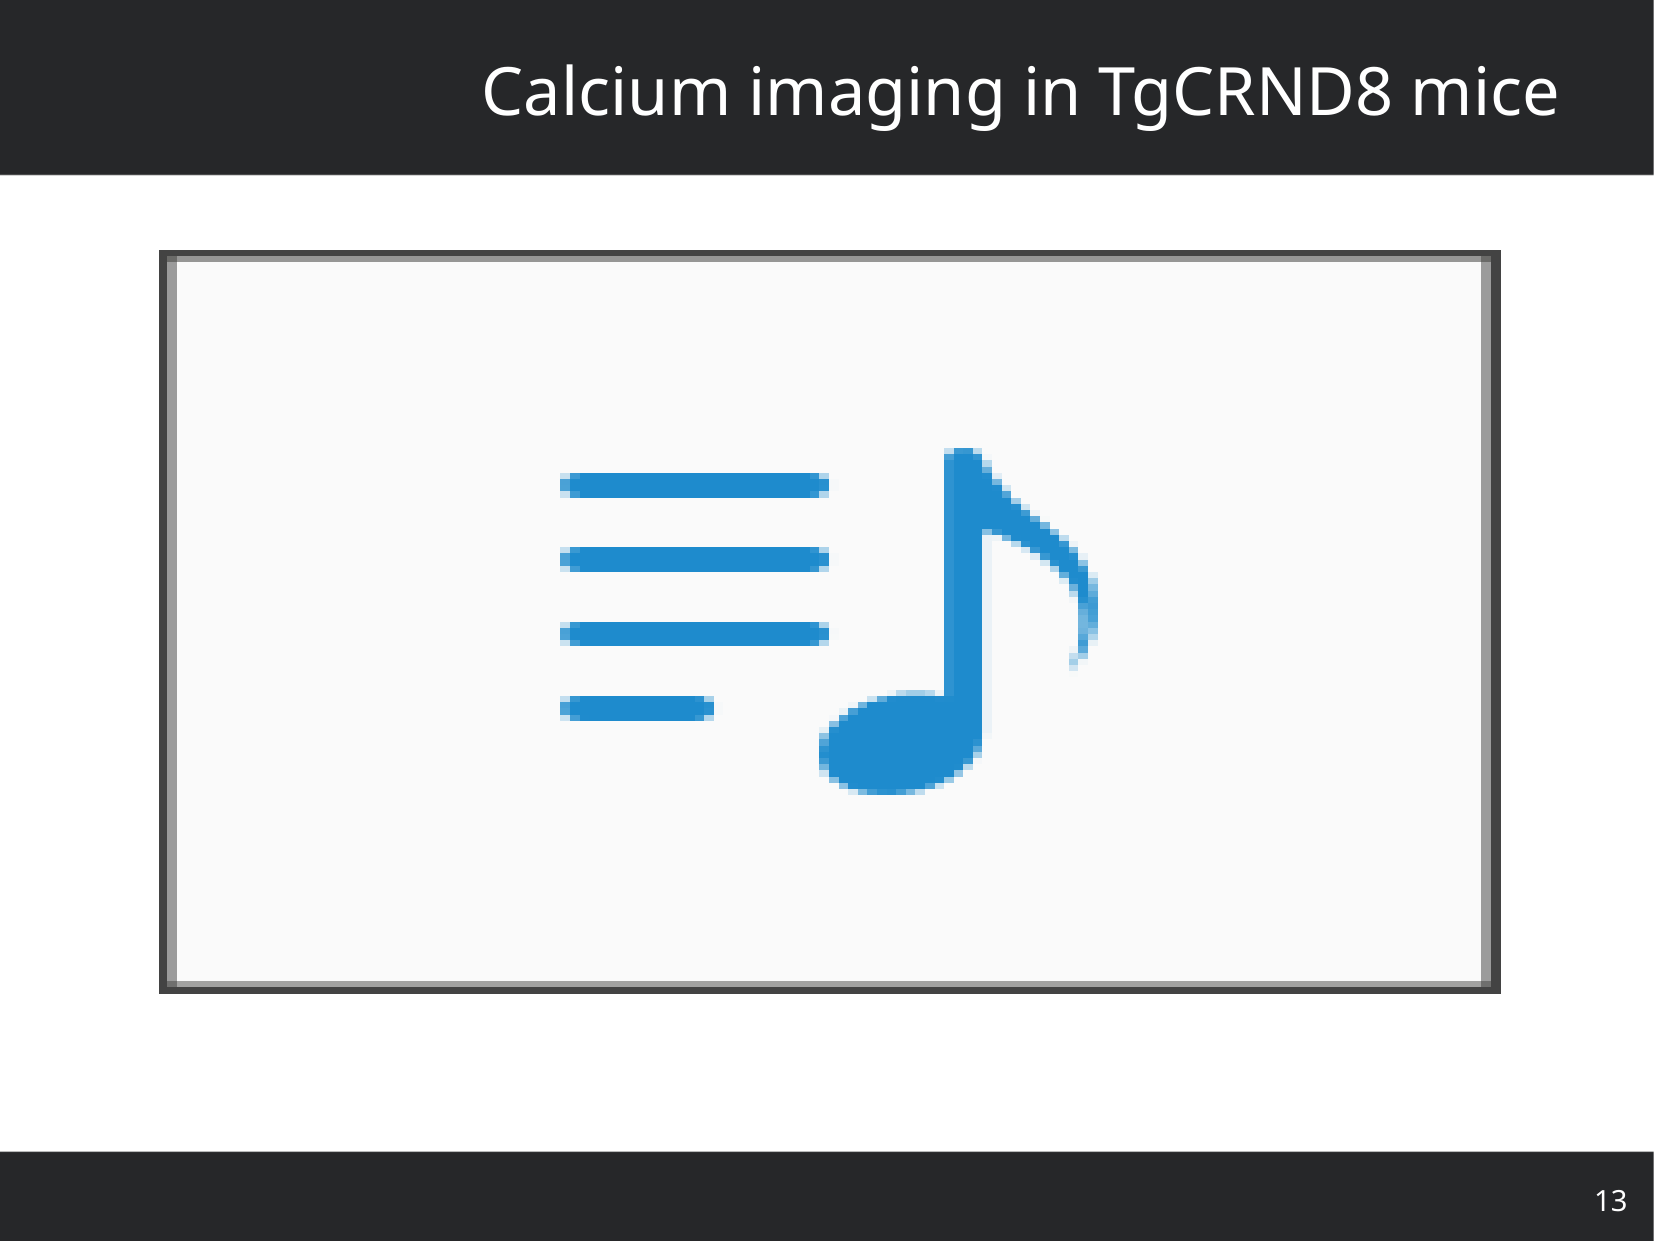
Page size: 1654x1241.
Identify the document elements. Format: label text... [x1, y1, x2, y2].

text_box Calcium imaging in TgCRND8 mice [88, 36, 1577, 134]
picture [0, 0, 1654, 1241]
text_box [157, 249, 1502, 995]
